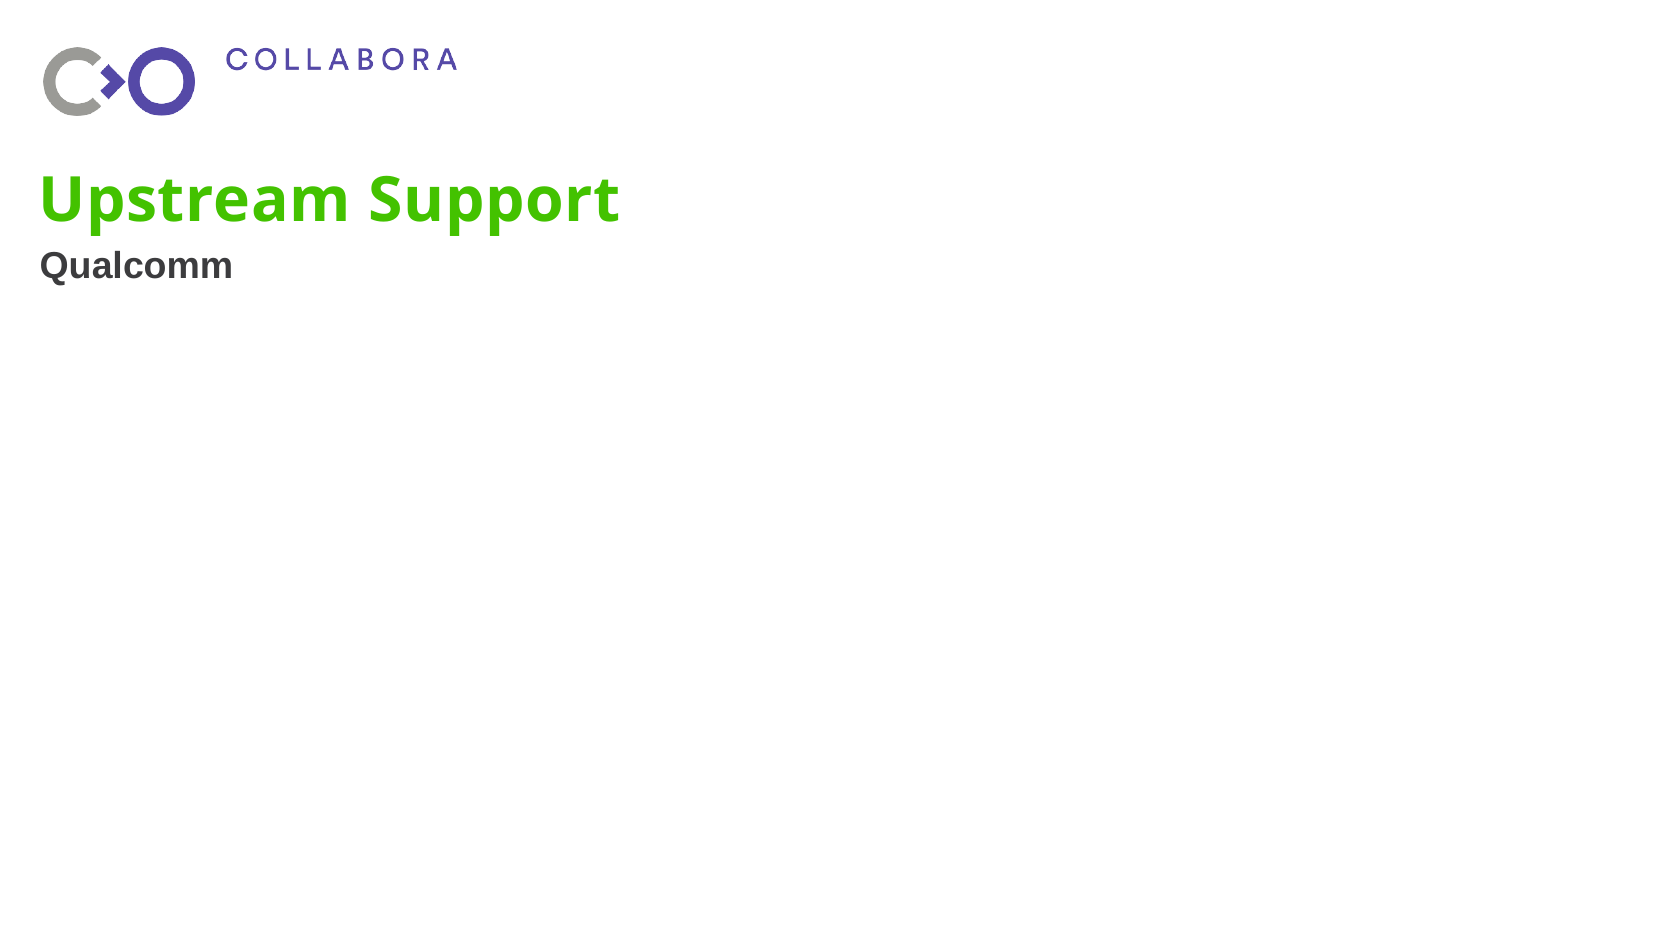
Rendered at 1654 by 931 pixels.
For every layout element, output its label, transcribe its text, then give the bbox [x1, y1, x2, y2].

picture [43, 47, 457, 116]
text_box Qualcomm [39, 240, 1612, 290]
title Upstream Support [38, 159, 1614, 216]
